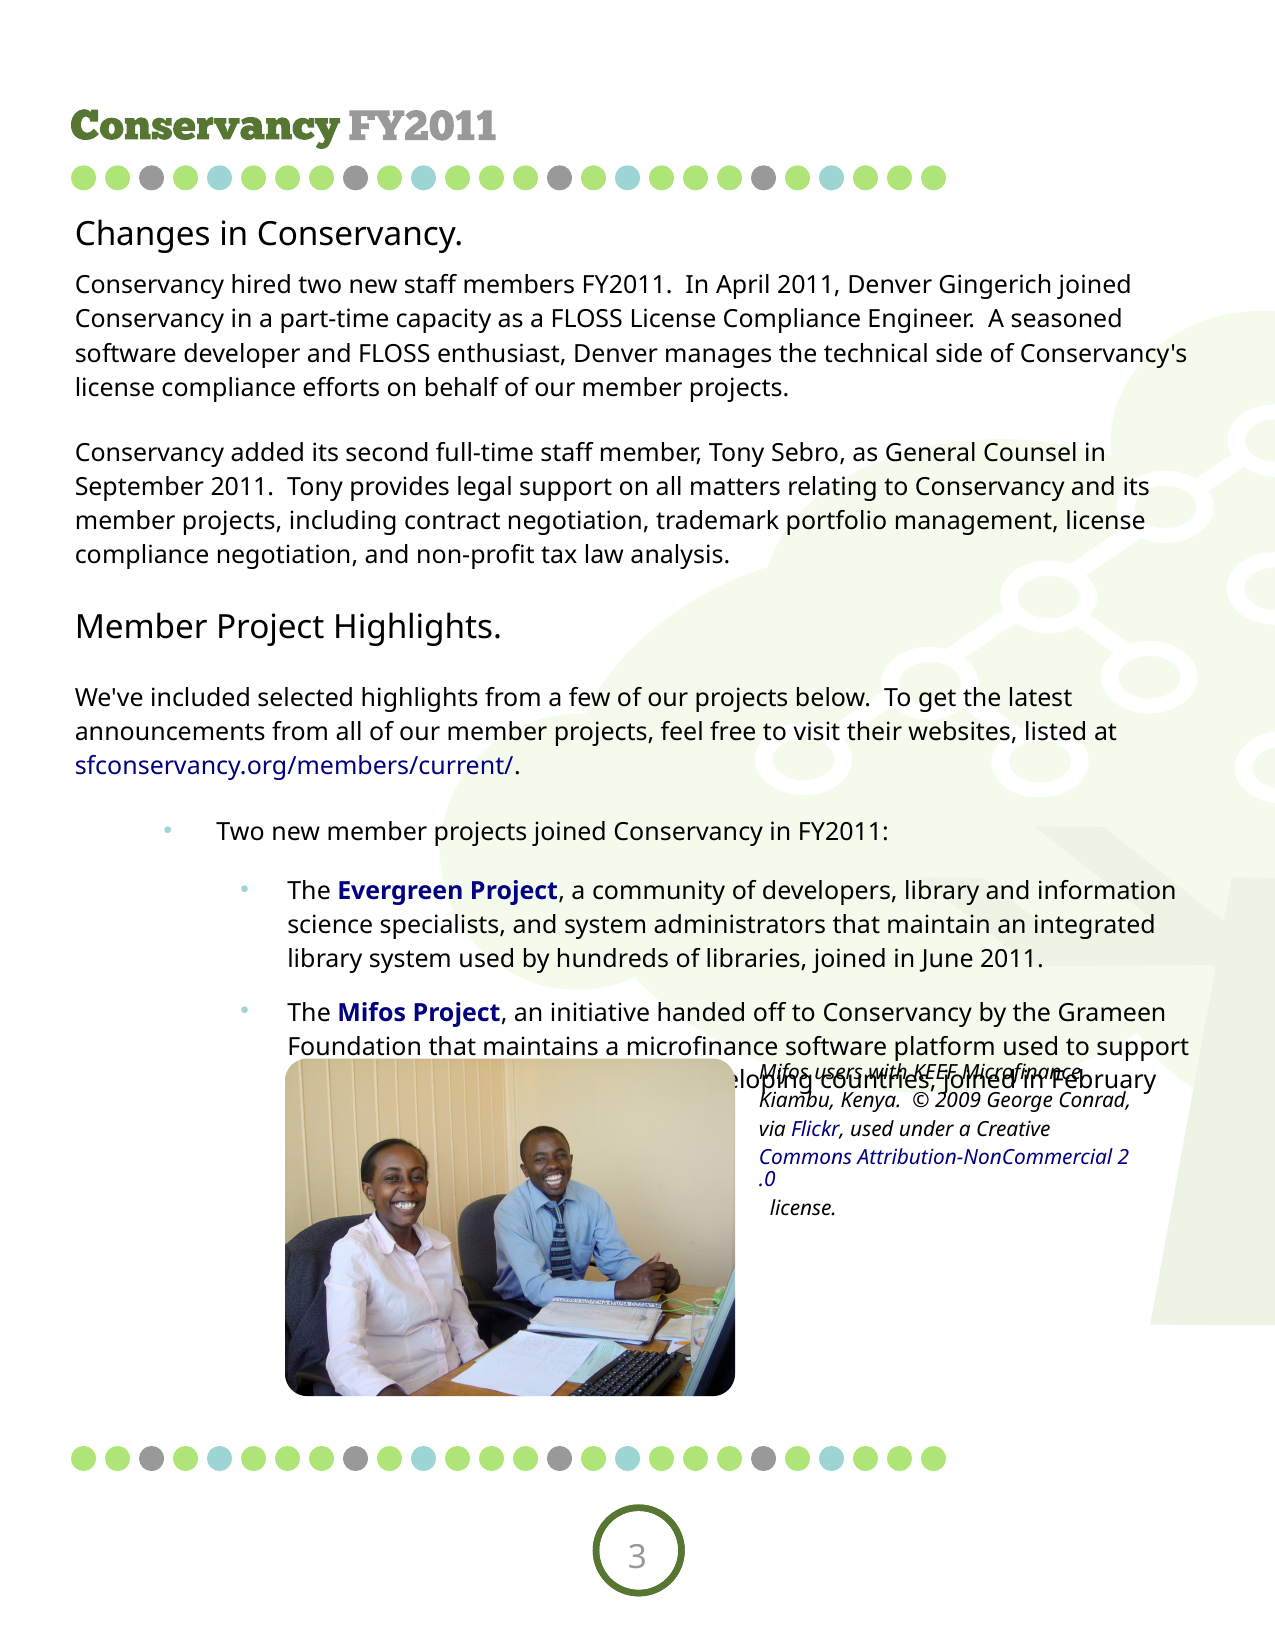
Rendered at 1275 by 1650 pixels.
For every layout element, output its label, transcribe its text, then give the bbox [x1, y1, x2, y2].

text_box [285, 1058, 736, 1397]
text_box Mifos users with KEEF Microfinance, Kiambu, Kenya. © 2009 George Conrad, via Flickr, used under a Creative Commons Attribution-NonCommercial 2.0 license. [744, 1049, 1149, 1193]
list Changes in Conservancy. Conservancy hired two new staff members FY2011. In April 2011, Denver Gingerich joined Conservancy in a part-time capacity as a FLOSS License Compliance Engineer. A seasoned software developer and FLOSS enthusiast, Denver manages the technical side of Conservancy's license compliance efforts on behalf of our member projects. Conservancy added its second full-time staff member, Tony Sebro, as General Counsel in September 2011. Tony provides legal support on all matters relating to Conservancy and its member projects, including contract negotiation, trademark portfolio management, license compliance negotiation, and non-profit tax law analysis. Member Project Highlights. We've included selected highlights from a few of our projects below. To get the latest announcements from all of our member projects, feel free to visit their websites, listed at sfconservancy.org/members/current/. Two new member projects joined Conservancy in FY2011: The Evergreen Project, a community of developers, library and information science specialists, and system administrators that maintain an integrated library system used by hundreds of libraries, joined in June 2011. The Mifos Project, an initiative handed off to Conservancy by the Grameen Foundation that maintains a microfinance software platform used to support economic developmental relief in developing countries, joined in February 2012. [74, 210, 1197, 1081]
